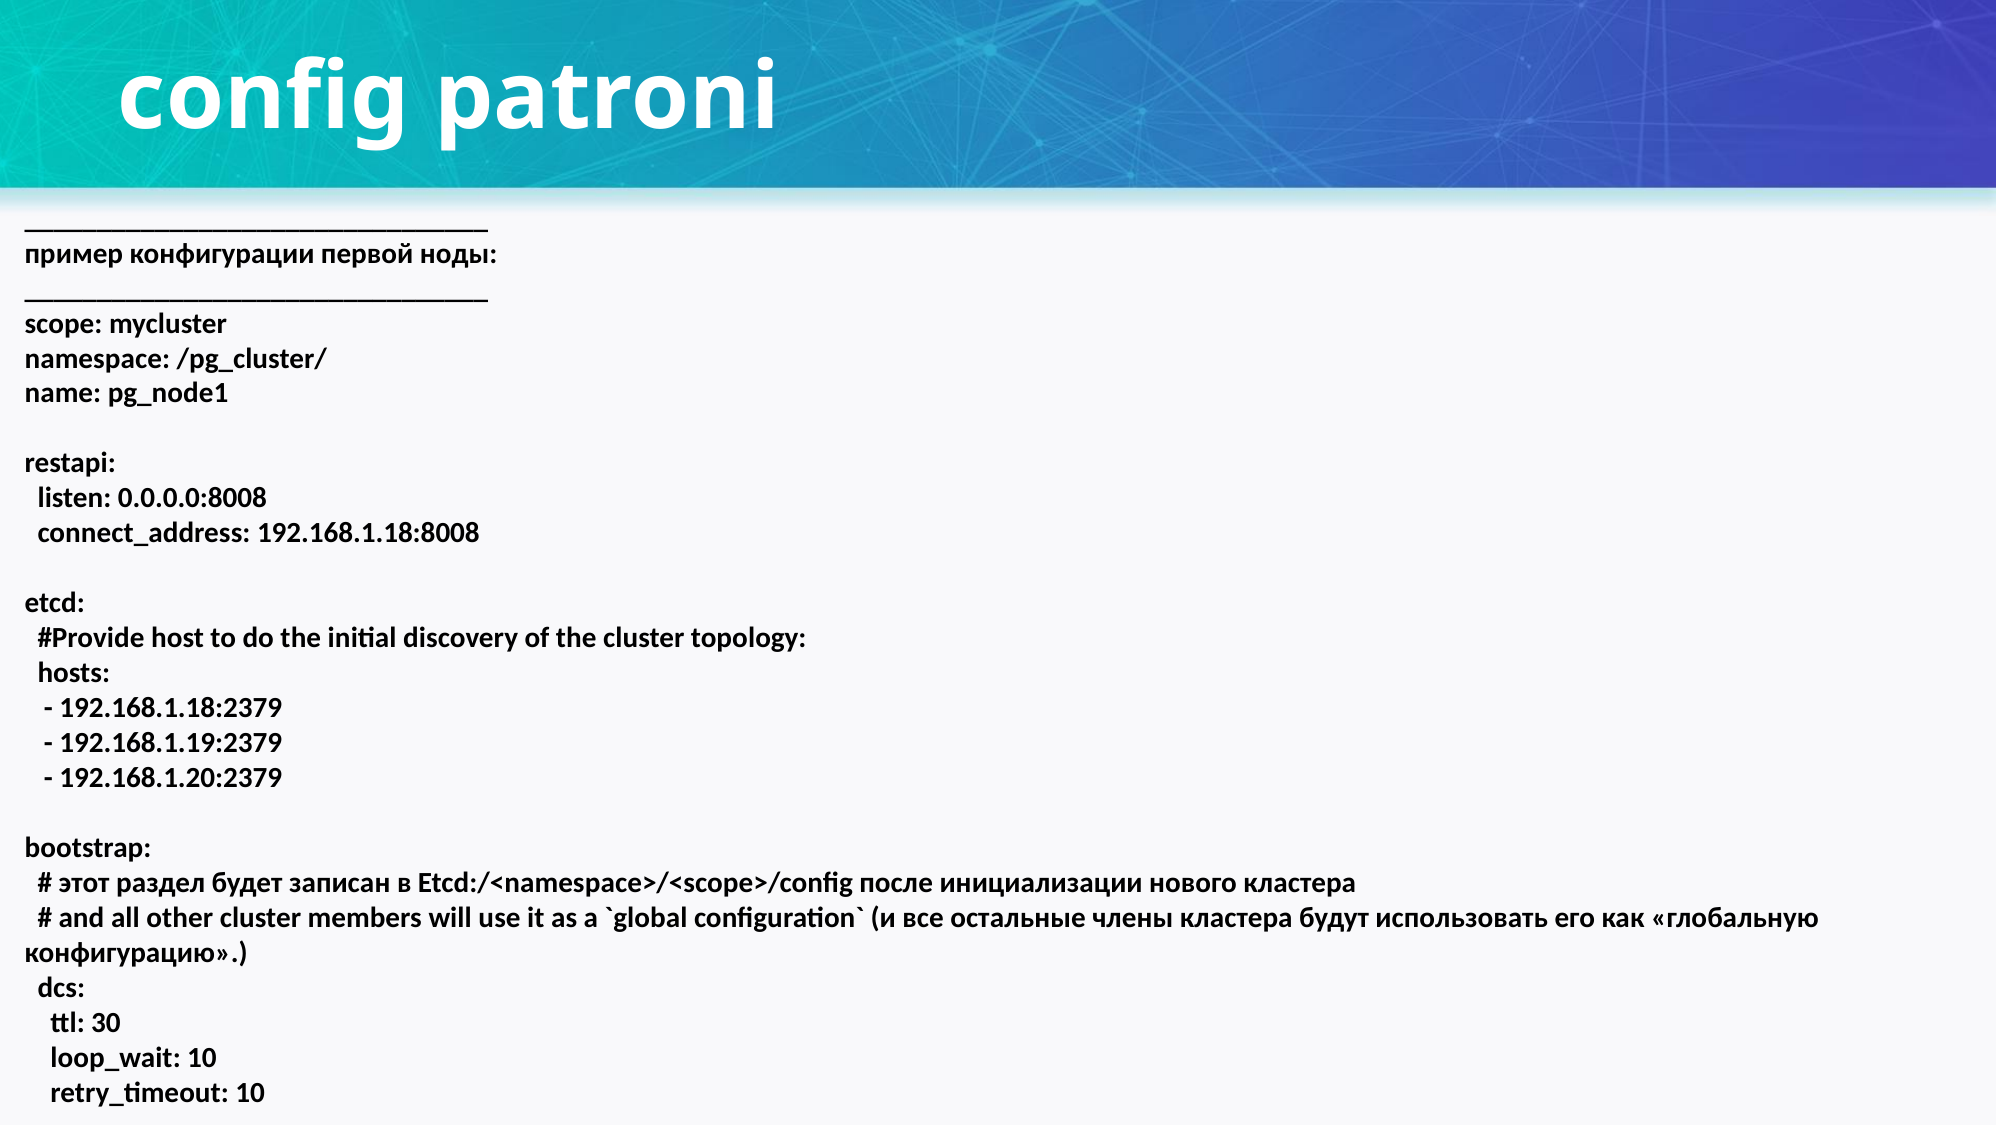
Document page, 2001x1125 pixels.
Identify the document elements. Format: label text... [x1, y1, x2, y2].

text_box config patroni [368, 87, 389, 118]
text_box ________________________________ пример конфигурации первой ноды: ________________________________ scope: mycluster namespace: /pg_cluster/ name: pg_node1 restapi: listen: 0.0.0.0:8008 connect_address: 192.168.1.18:8008 etcd: #Provide host to do the initial discovery of the cluster topology: hosts: - 192.168.1.18:2379 - 192.168.1.19:2379 - 192.168.1.20:2379 bootstrap: # этот раздел будет записан в Etcd:/<namespace>/<scope>/config после инициализации нового кластера # and all other cluster members will use it as a `global configuration` (и все остальные члены кластера будут использовать его как «глобальную конфигурацию».) dcs: ttl: 30 loop_wait: 10 retry_timeout: 10 [9, 184, 2000, 1124]
text_box config patroni [455, 87, 475, 118]
text_box config patroni [117, 57, 1882, 140]
picture [0, 0, 1996, 1125]
